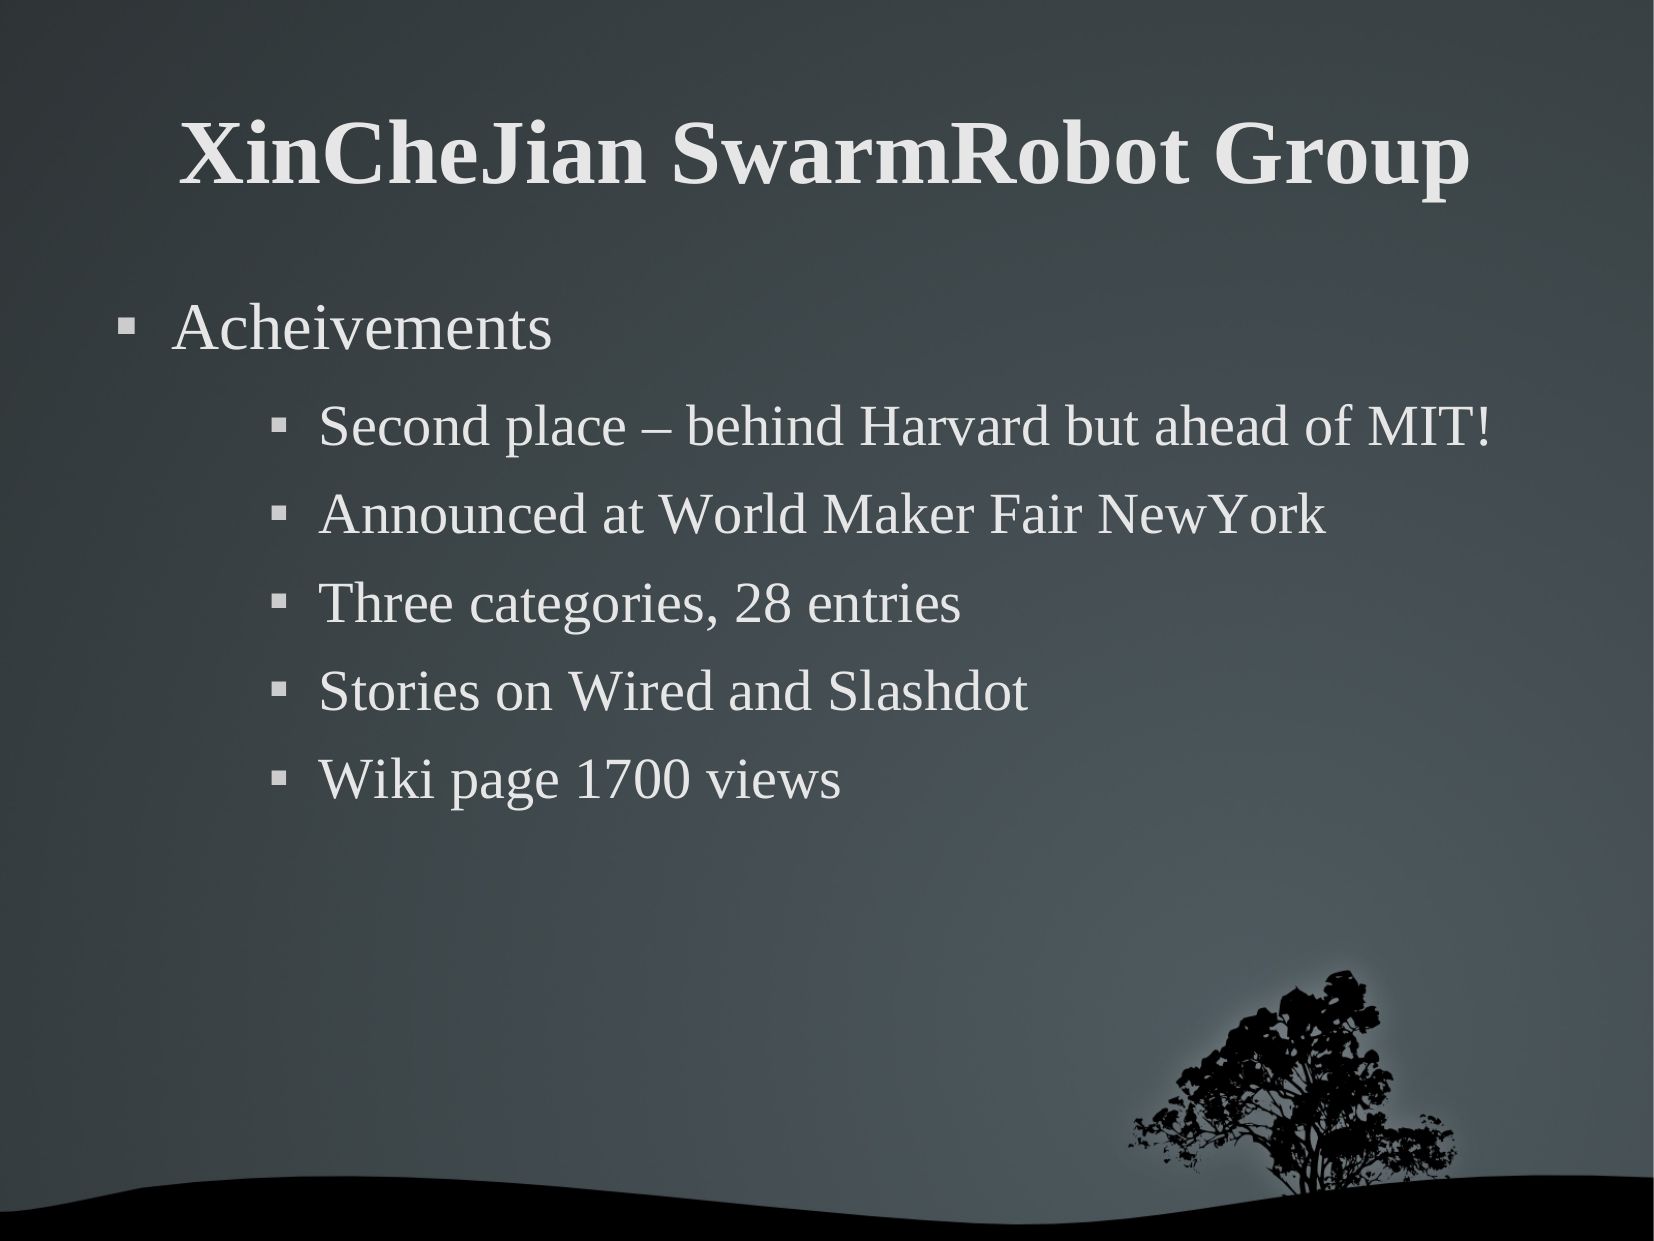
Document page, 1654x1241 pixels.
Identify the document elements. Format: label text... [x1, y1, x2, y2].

list Acheivements Second place – behind Harvard but ahead of MIT! Announced at World Maker Fair NewYork Three categories, 28 entries Stories on Wired and Slashdot Wiki page 1700 views [82, 290, 1571, 1109]
picture [0, 0, 1654, 1241]
title XinCheJian SwarmRobot Group [82, 49, 1571, 257]
